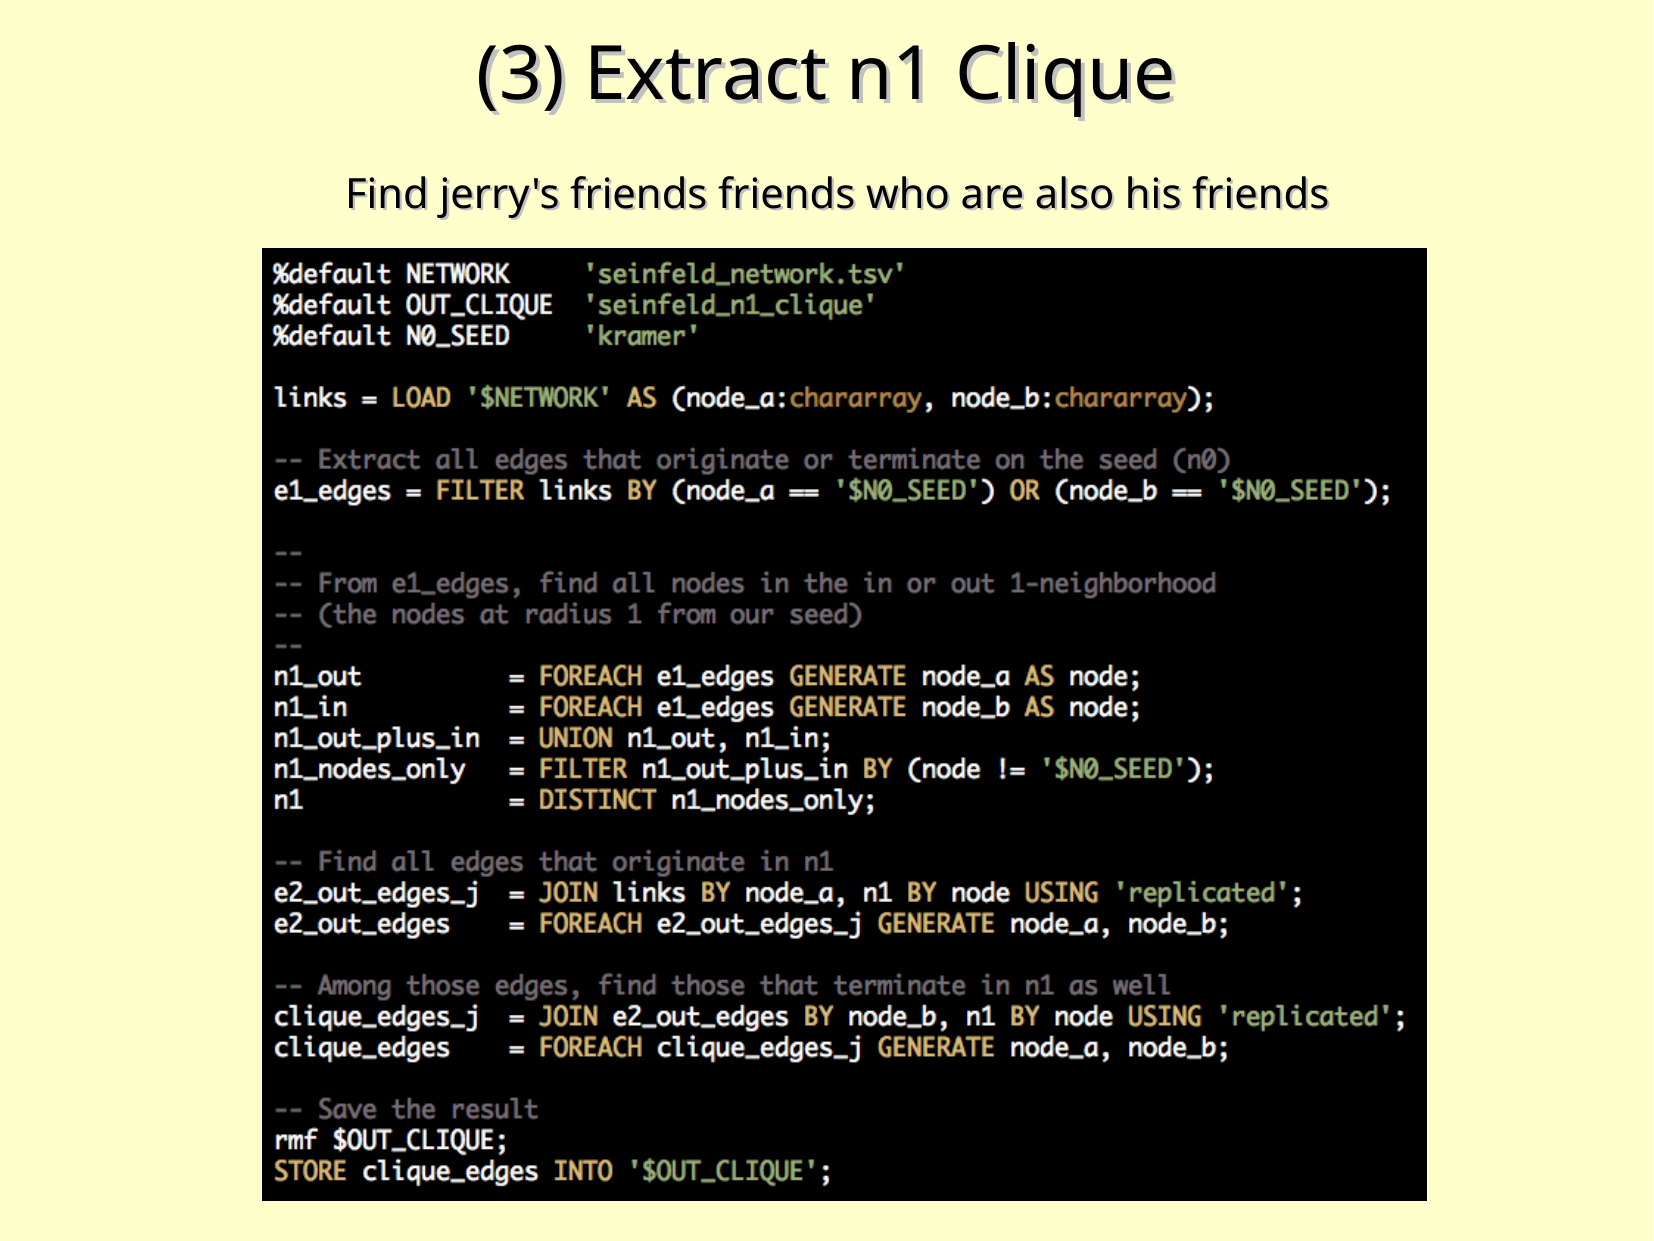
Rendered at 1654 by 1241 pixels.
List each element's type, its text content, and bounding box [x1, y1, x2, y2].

text_box Find jerry's friends friends who are also his friends [330, 155, 1345, 221]
title (3) Extract n1 Clique [82, 0, 1571, 174]
picture [262, 248, 1427, 1201]
